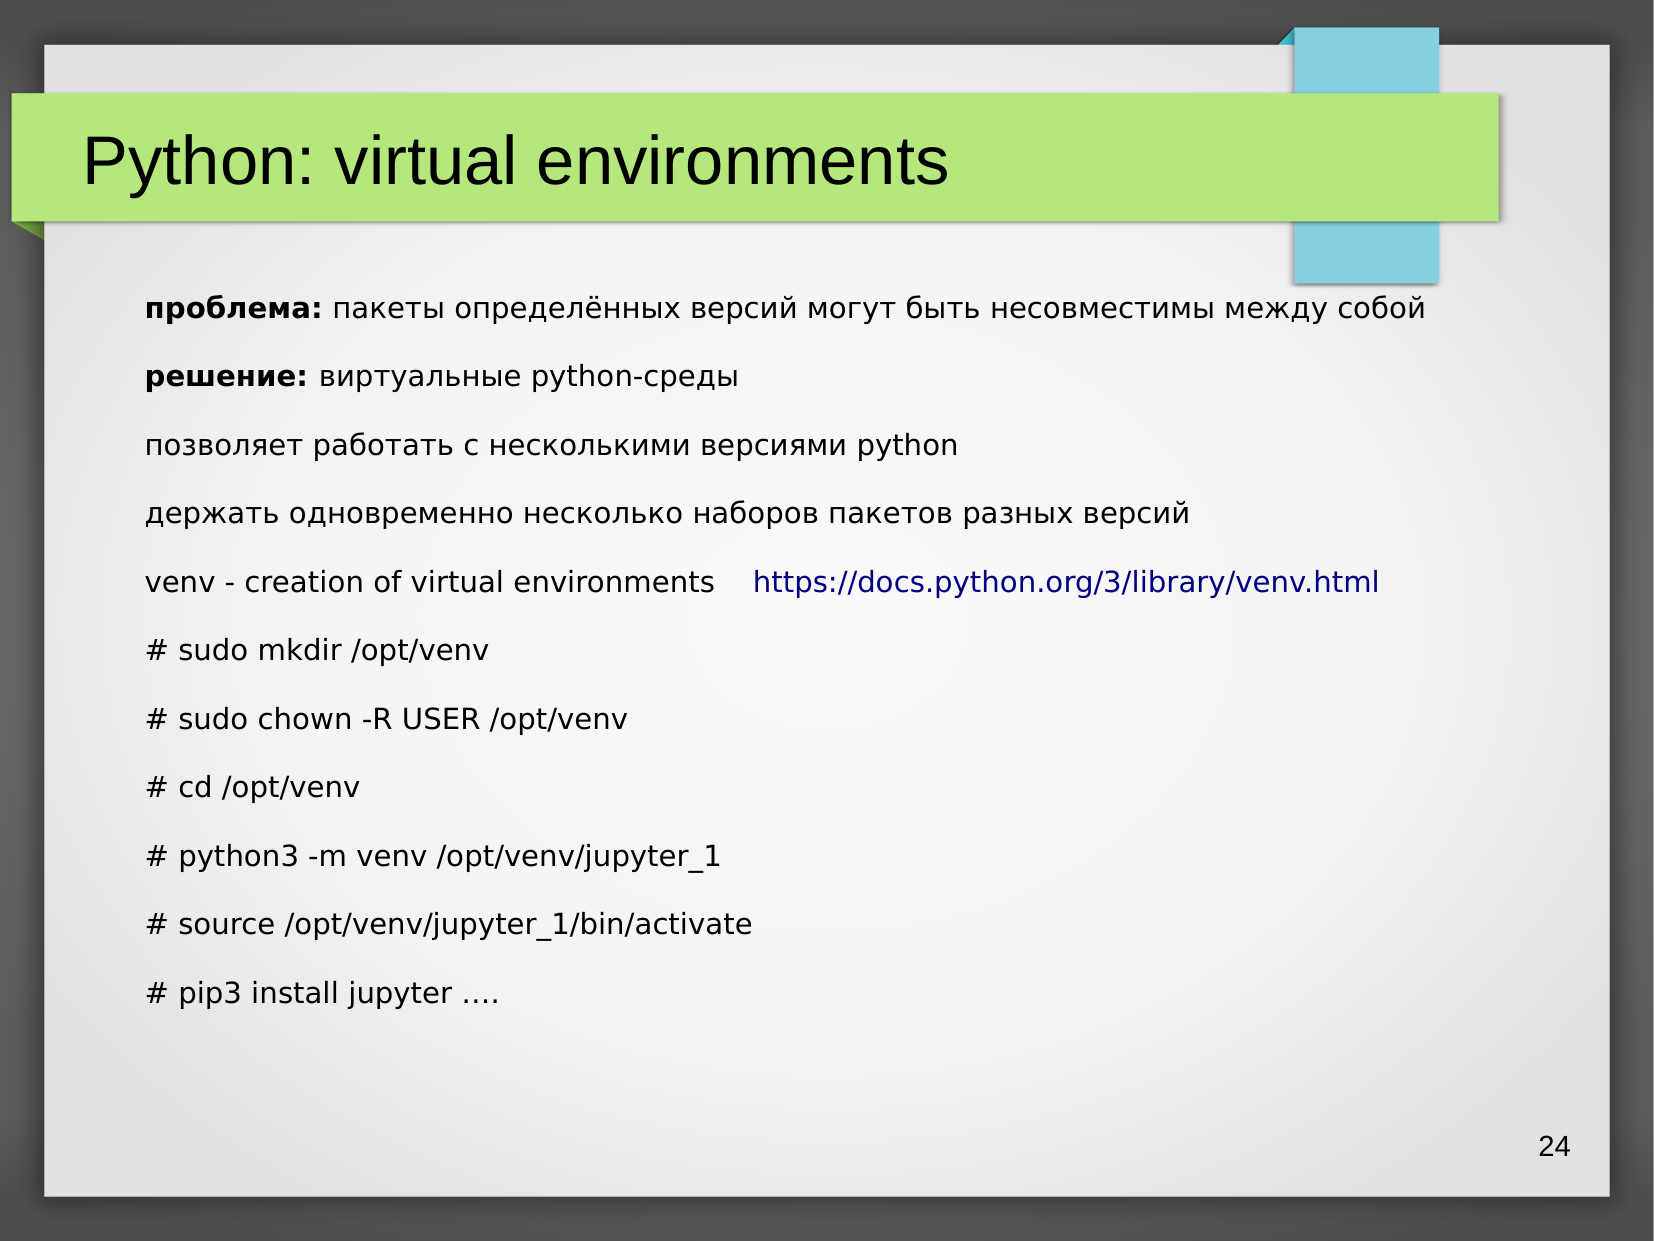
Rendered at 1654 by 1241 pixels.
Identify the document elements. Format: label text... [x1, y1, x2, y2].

picture [0, 0, 1654, 1241]
text_box проблема: пакеты определённых версий могут быть несовместимы между собой решение: виртуальные python-среды позволяет работать с несколькими версиями python держать одновременно несколько наборов пакетов разных версий venv - creation of virtual environments https://docs.python.org/3/library/venv.html # sudo mkdir /opt/venv # sudo chown -R USER /opt/venv # cd /opt/venv # python3 -m venv /opt/venv/jupyter_1 # source /opt/venv/jupyter_1/bin/activate # pip3 install jupyter …. [129, 283, 1489, 1121]
title Python: virtual environments [82, 96, 1571, 225]
